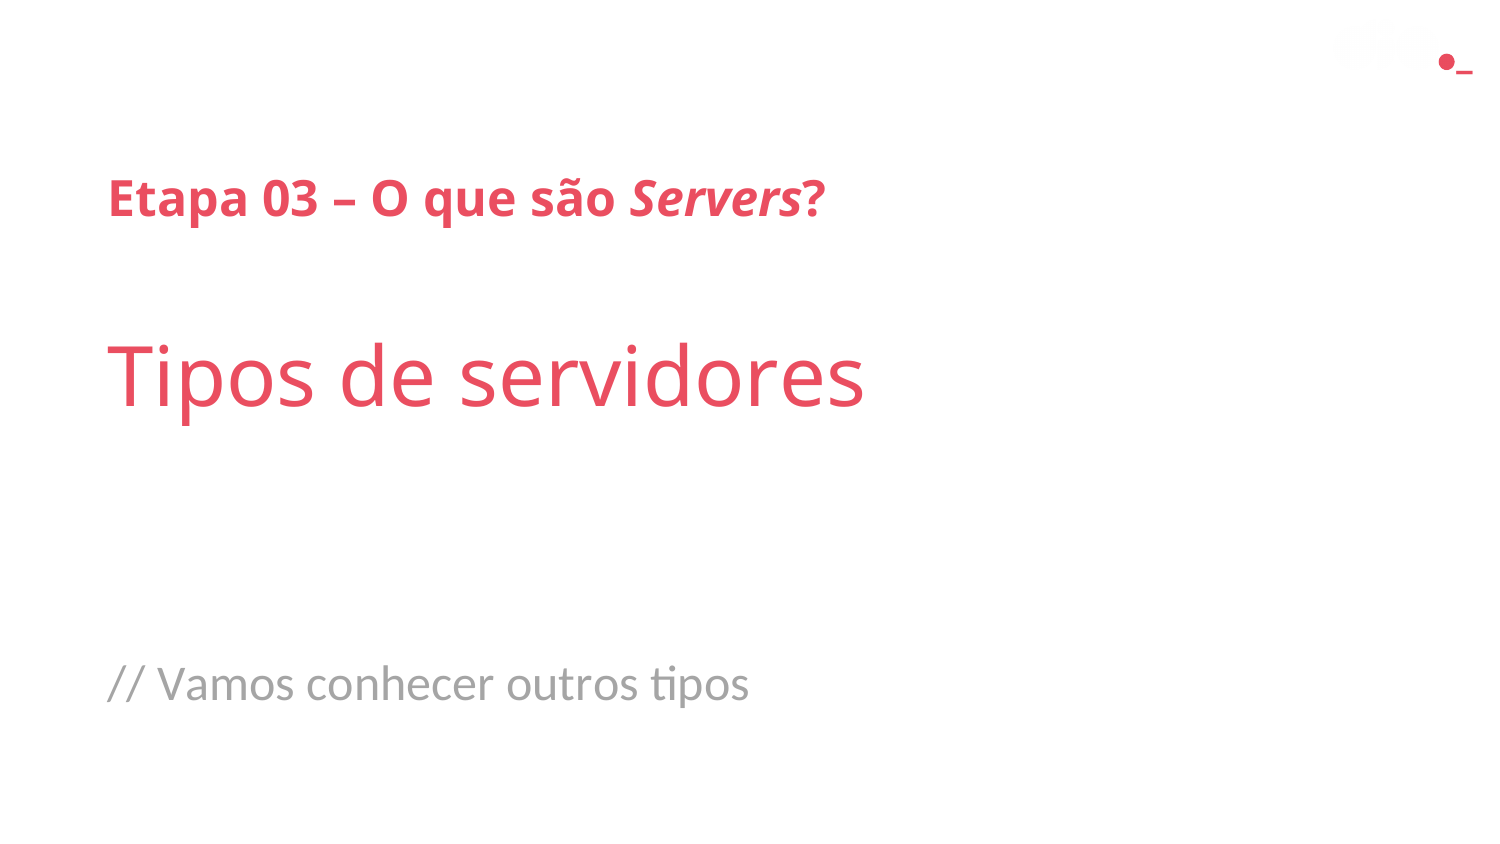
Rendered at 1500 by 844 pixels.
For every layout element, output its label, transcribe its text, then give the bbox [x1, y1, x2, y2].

text_box Tipos de servidores [92, 292, 1309, 558]
text_box // Vamos conhecer outros tipos [92, 635, 1309, 701]
text_box Etapa 03 – O que são Servers? [92, 142, 1309, 223]
picture [1333, 19, 1473, 75]
